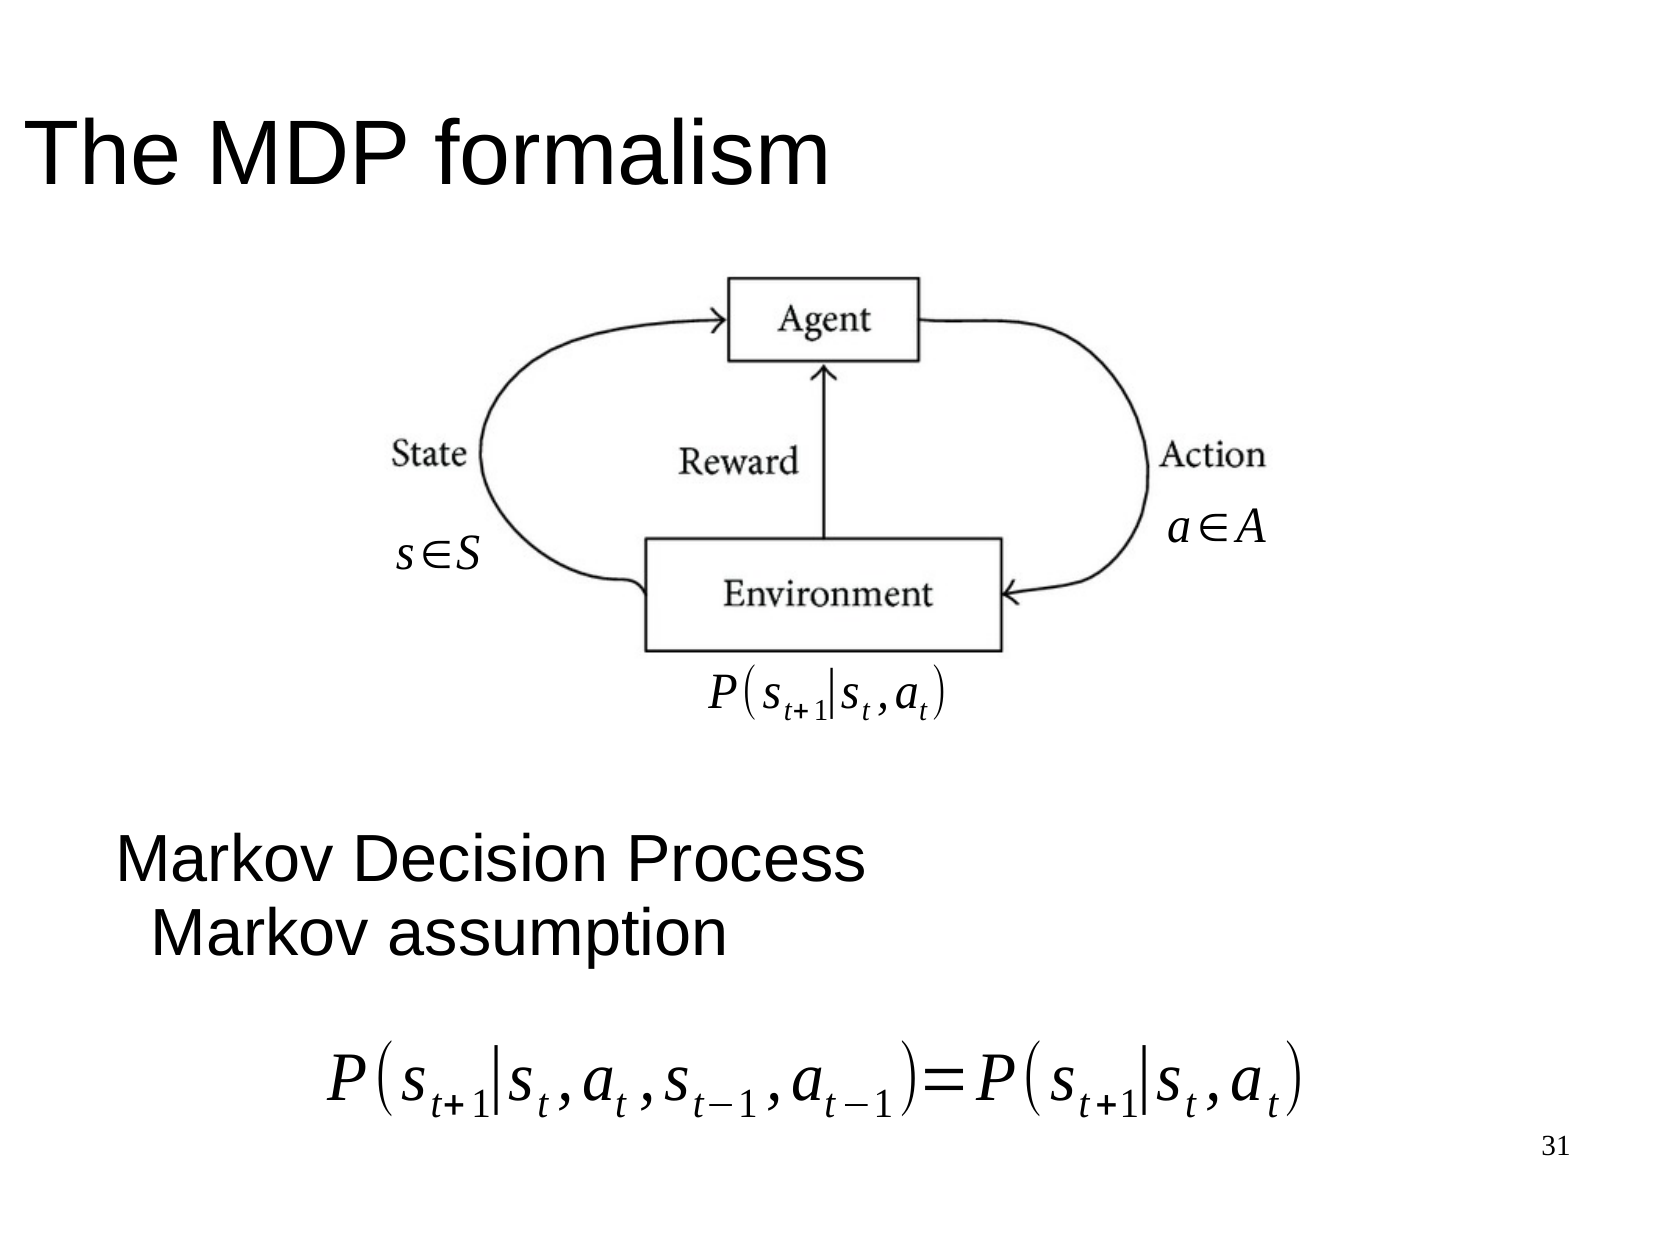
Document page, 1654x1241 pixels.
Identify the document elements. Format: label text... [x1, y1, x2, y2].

chart [1155, 497, 1281, 556]
text_box Markov Decision Process Markov assumption [79, 820, 1501, 1045]
chart [693, 660, 961, 727]
picture [360, 246, 1298, 684]
chart [383, 525, 496, 583]
chart [307, 1035, 1321, 1126]
title The MDP formalism [23, 49, 1512, 257]
